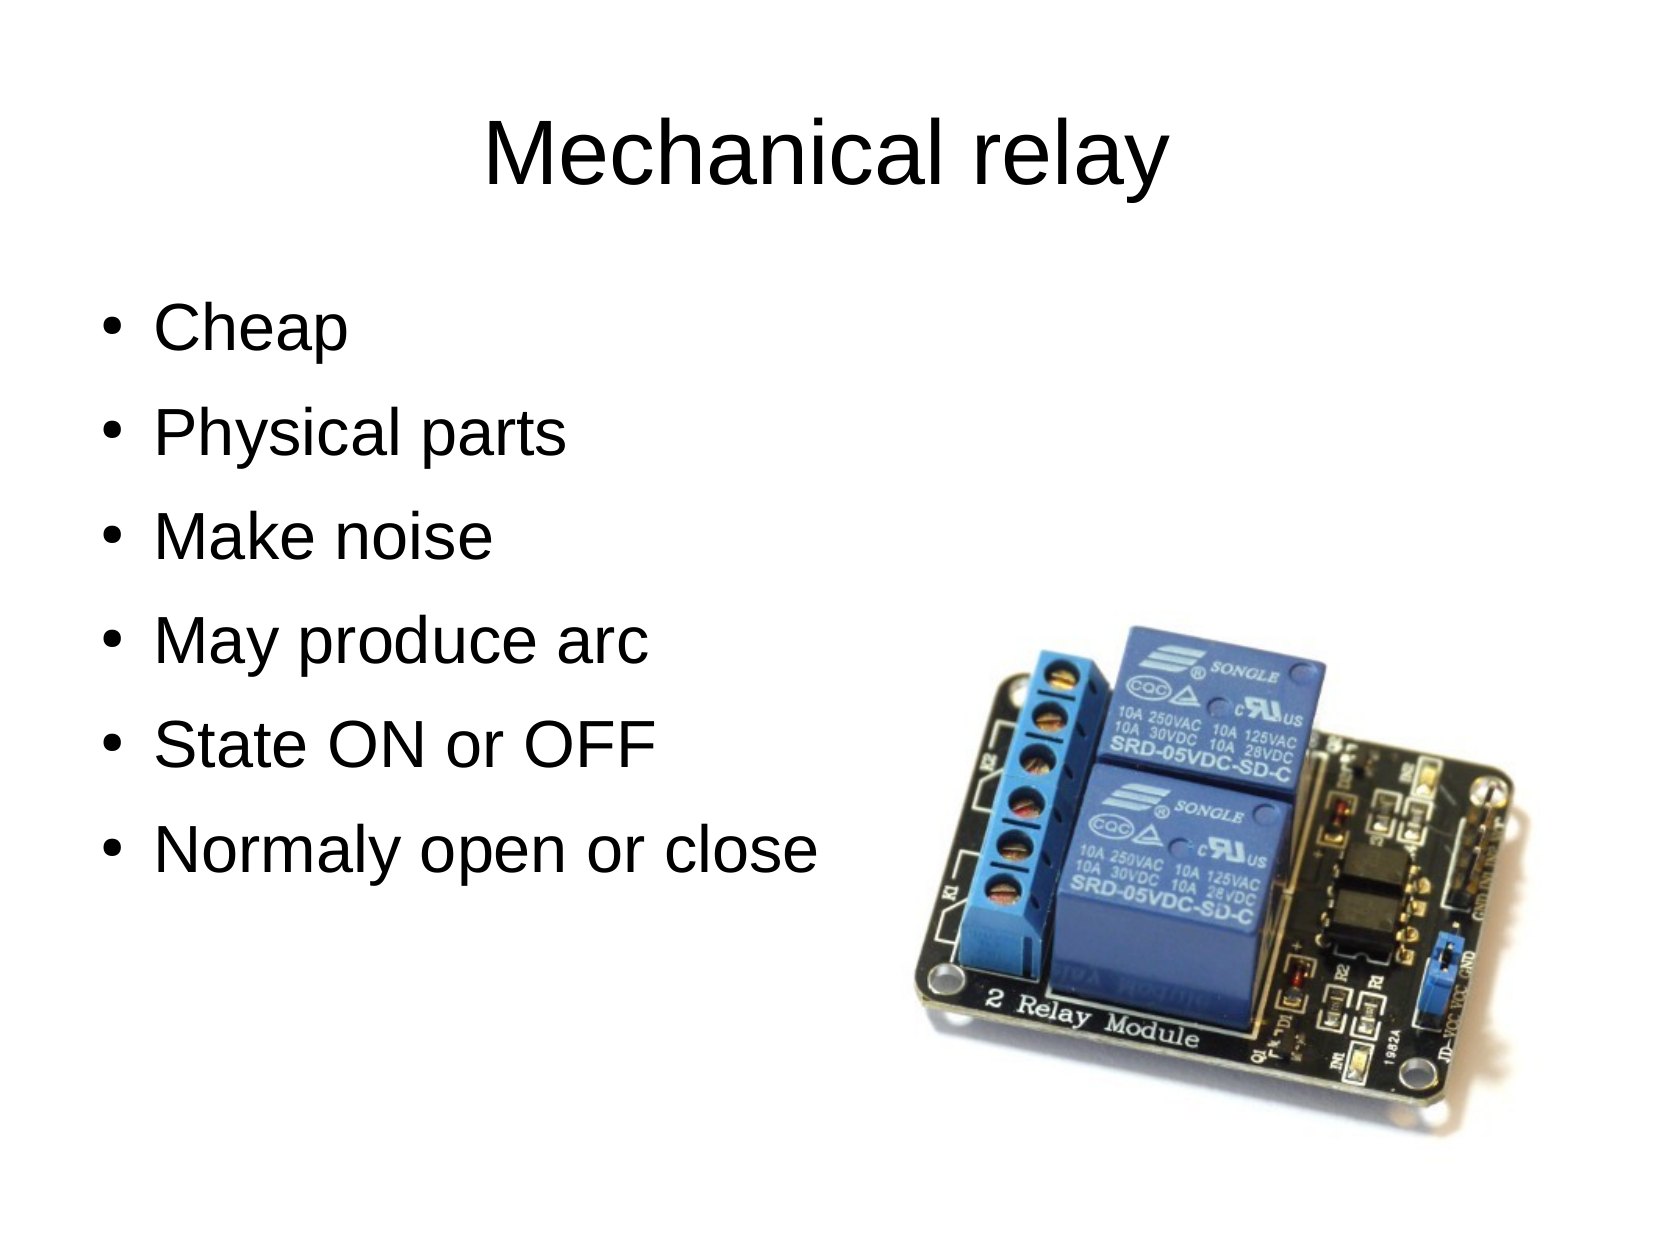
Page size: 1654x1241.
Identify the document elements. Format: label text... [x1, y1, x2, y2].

list Cheap Physical parts Make noise May produce arc State ON or OFF Normaly open or close [82, 290, 1571, 1010]
title Mechanical relay [82, 49, 1571, 257]
picture [815, 487, 1579, 1201]
